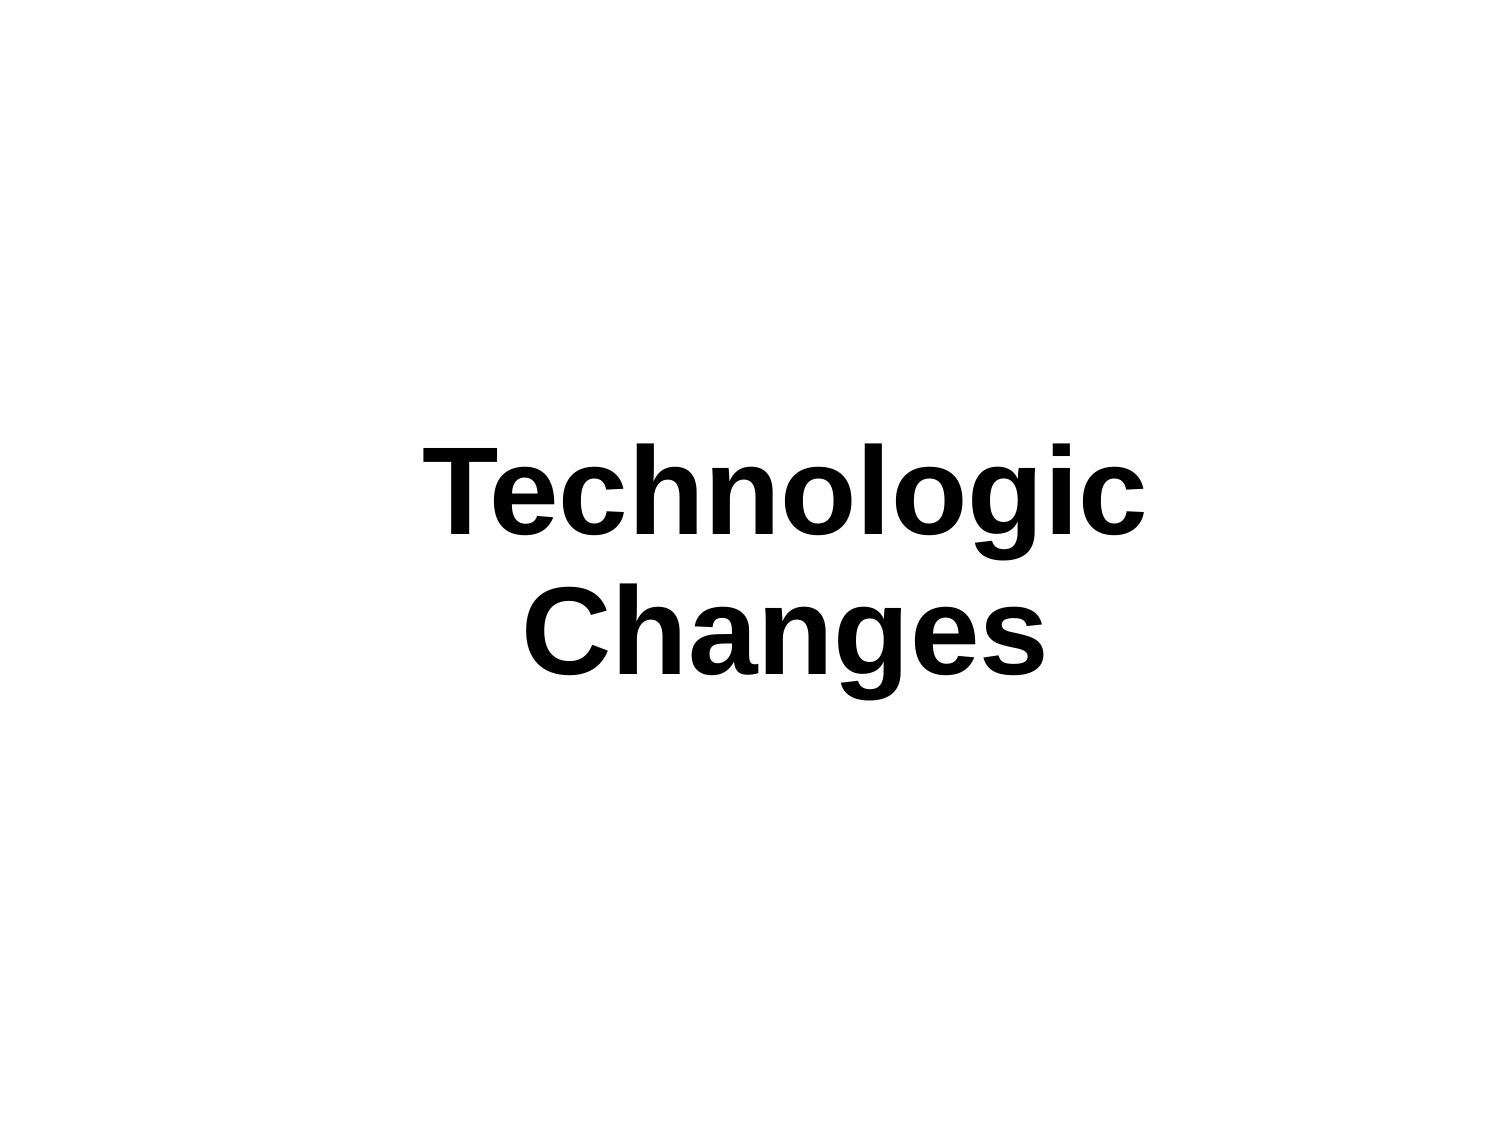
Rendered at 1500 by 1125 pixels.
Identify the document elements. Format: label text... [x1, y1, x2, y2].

text_box Technologic Changes [259, 414, 1312, 709]
